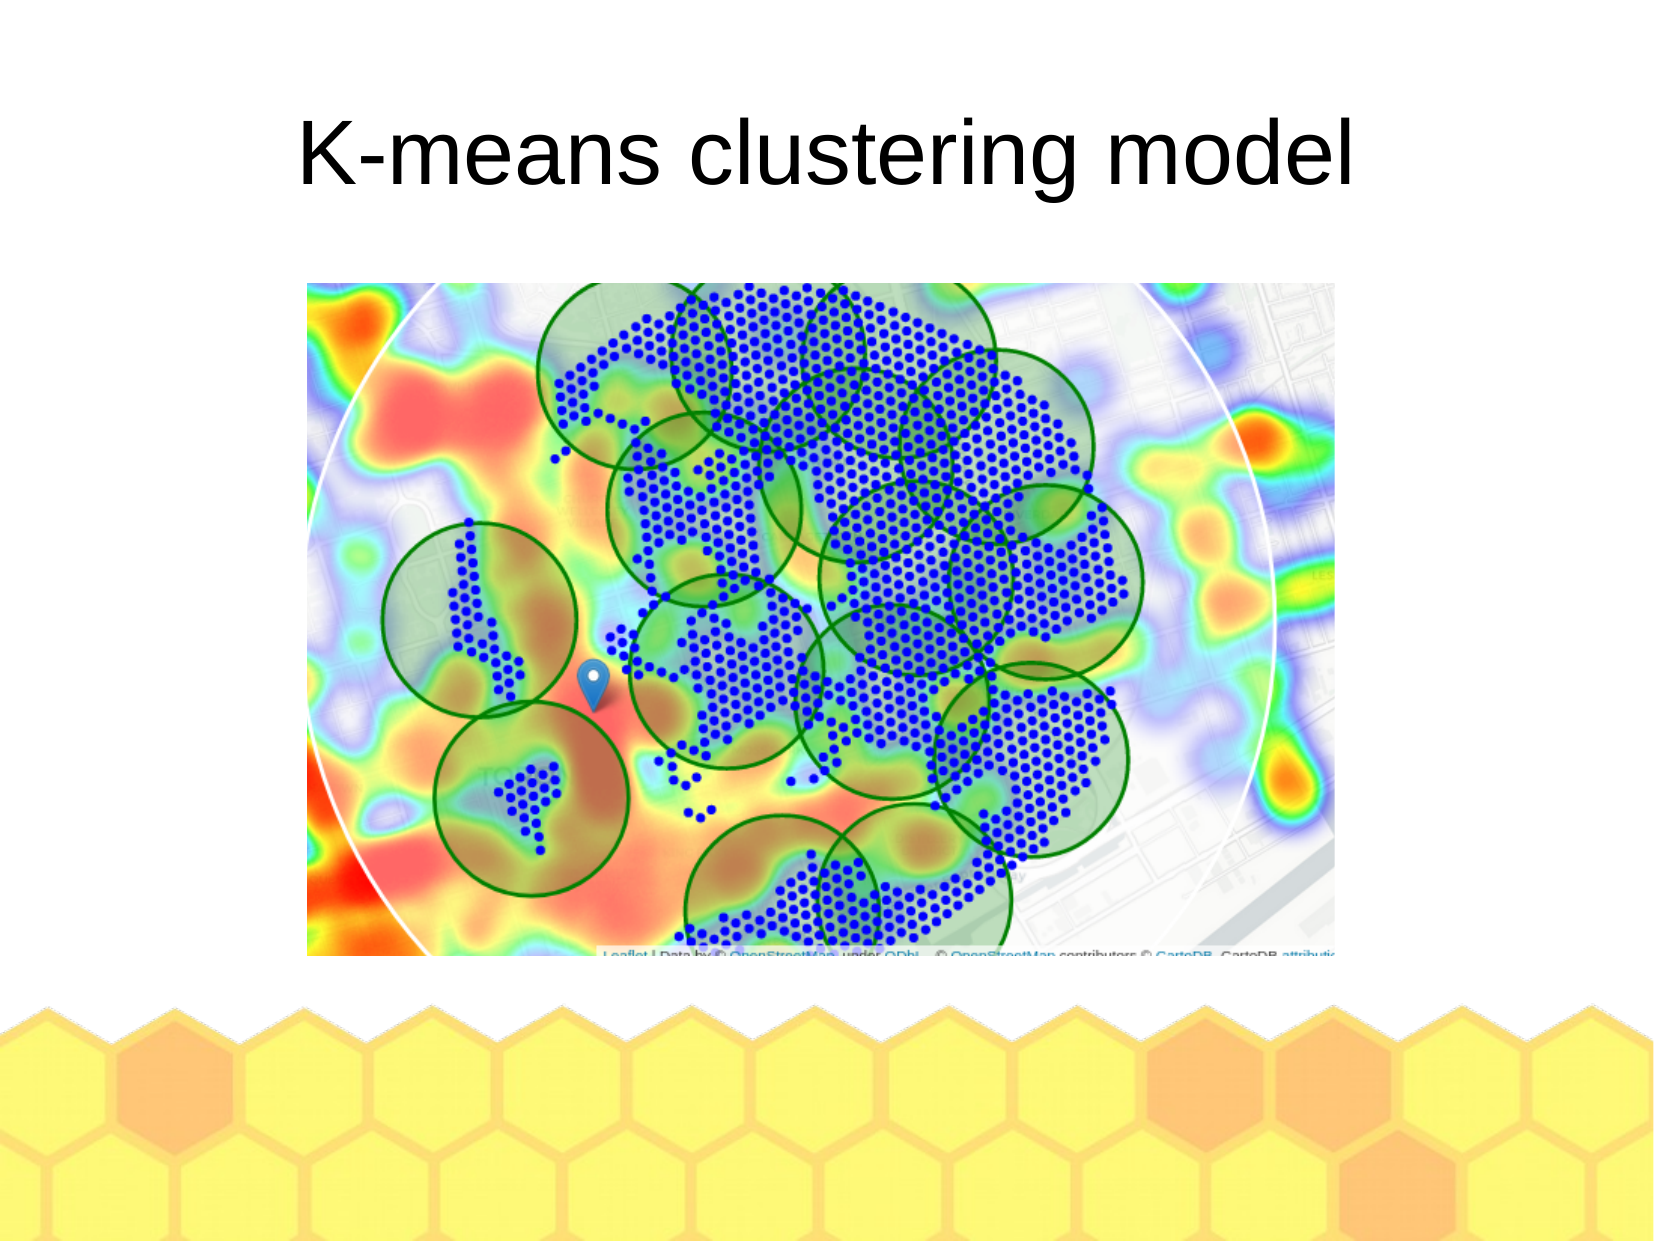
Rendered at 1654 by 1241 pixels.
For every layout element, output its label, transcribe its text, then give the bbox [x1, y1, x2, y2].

picture [0, 1001, 1654, 1241]
picture [307, 283, 1335, 956]
title K-means clustering model [82, 49, 1571, 257]
